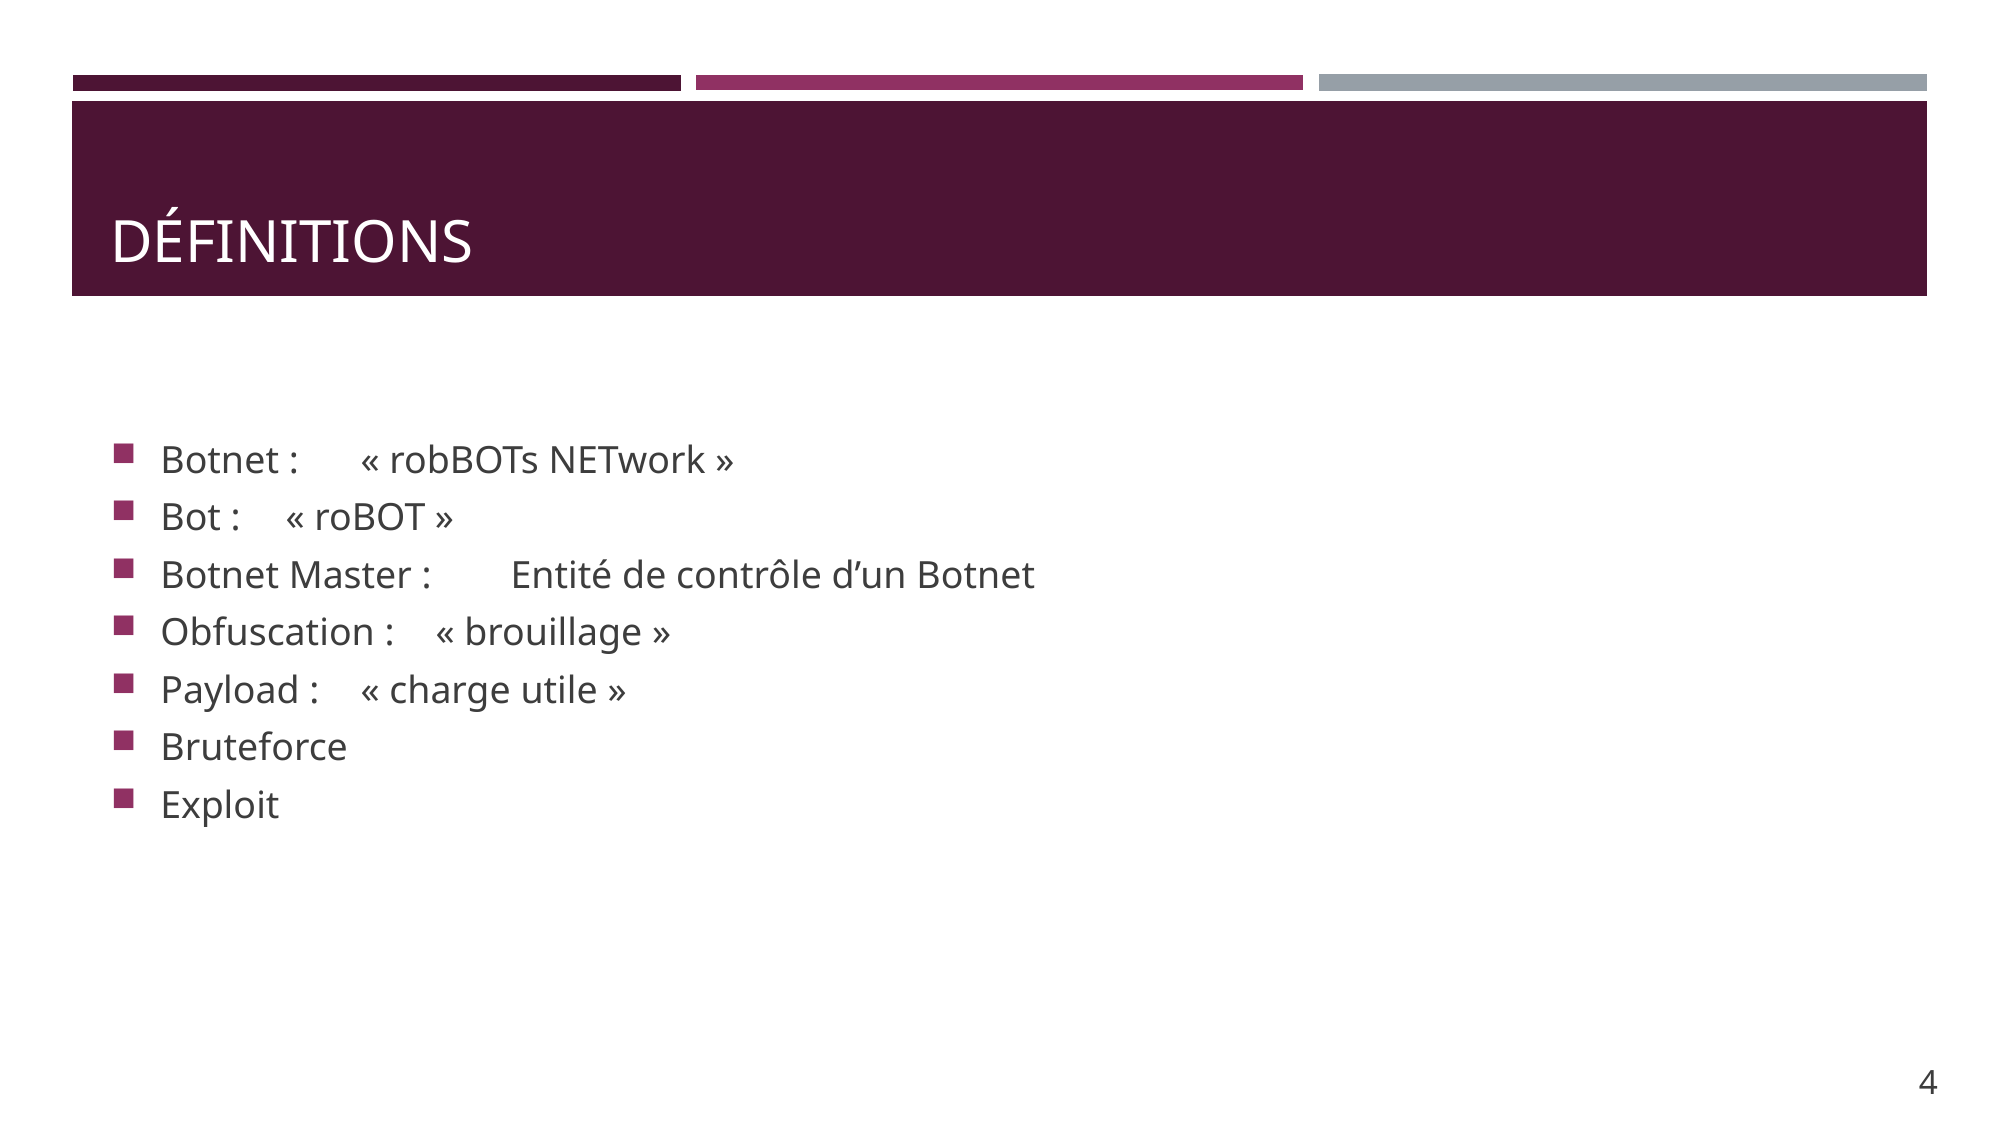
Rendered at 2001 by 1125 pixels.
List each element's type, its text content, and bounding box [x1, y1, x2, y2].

text_box 4 [1797, 1053, 1968, 1109]
title définitions [95, 115, 1905, 282]
list Botnet : « robBOTs NETwork » Bot : « roBOT » Botnet Master : Entité de contrôle d’un Botnet Obfuscation : « brouillage » Payload : « charge utile » Bruteforce Exploit [95, 357, 1905, 962]
